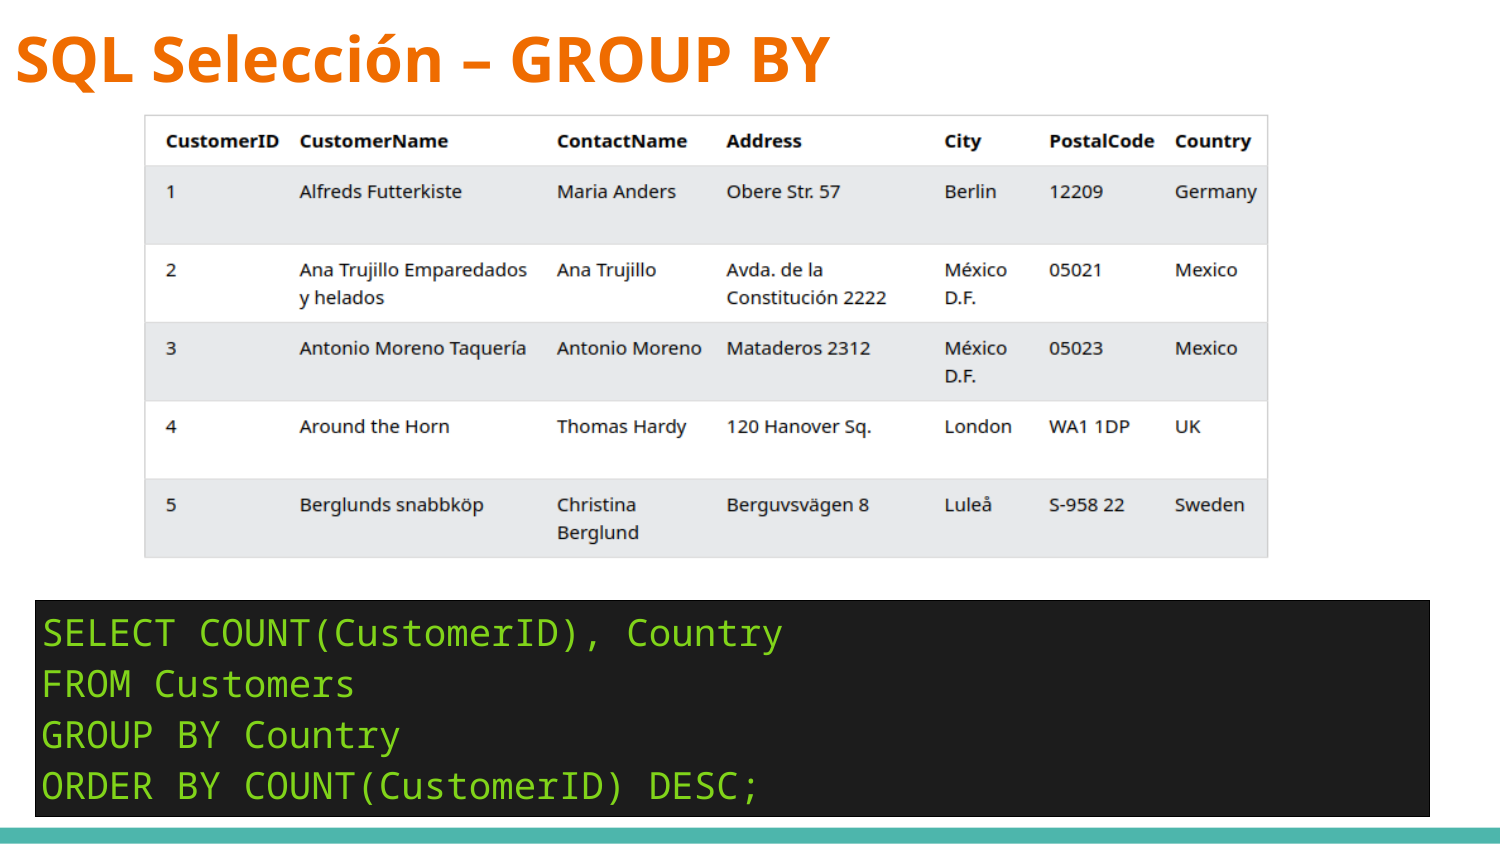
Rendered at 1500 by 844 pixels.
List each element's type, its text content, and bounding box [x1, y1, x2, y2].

picture [133, 106, 1276, 567]
table_header SELECT COUNT(CustomerID), Country FROM Customers GROUP BY Country ORDER BY COUNT(CustomerID) DESC; [36, 601, 1429, 816]
title SQL Selección – GROUP BY [0, 0, 1398, 116]
